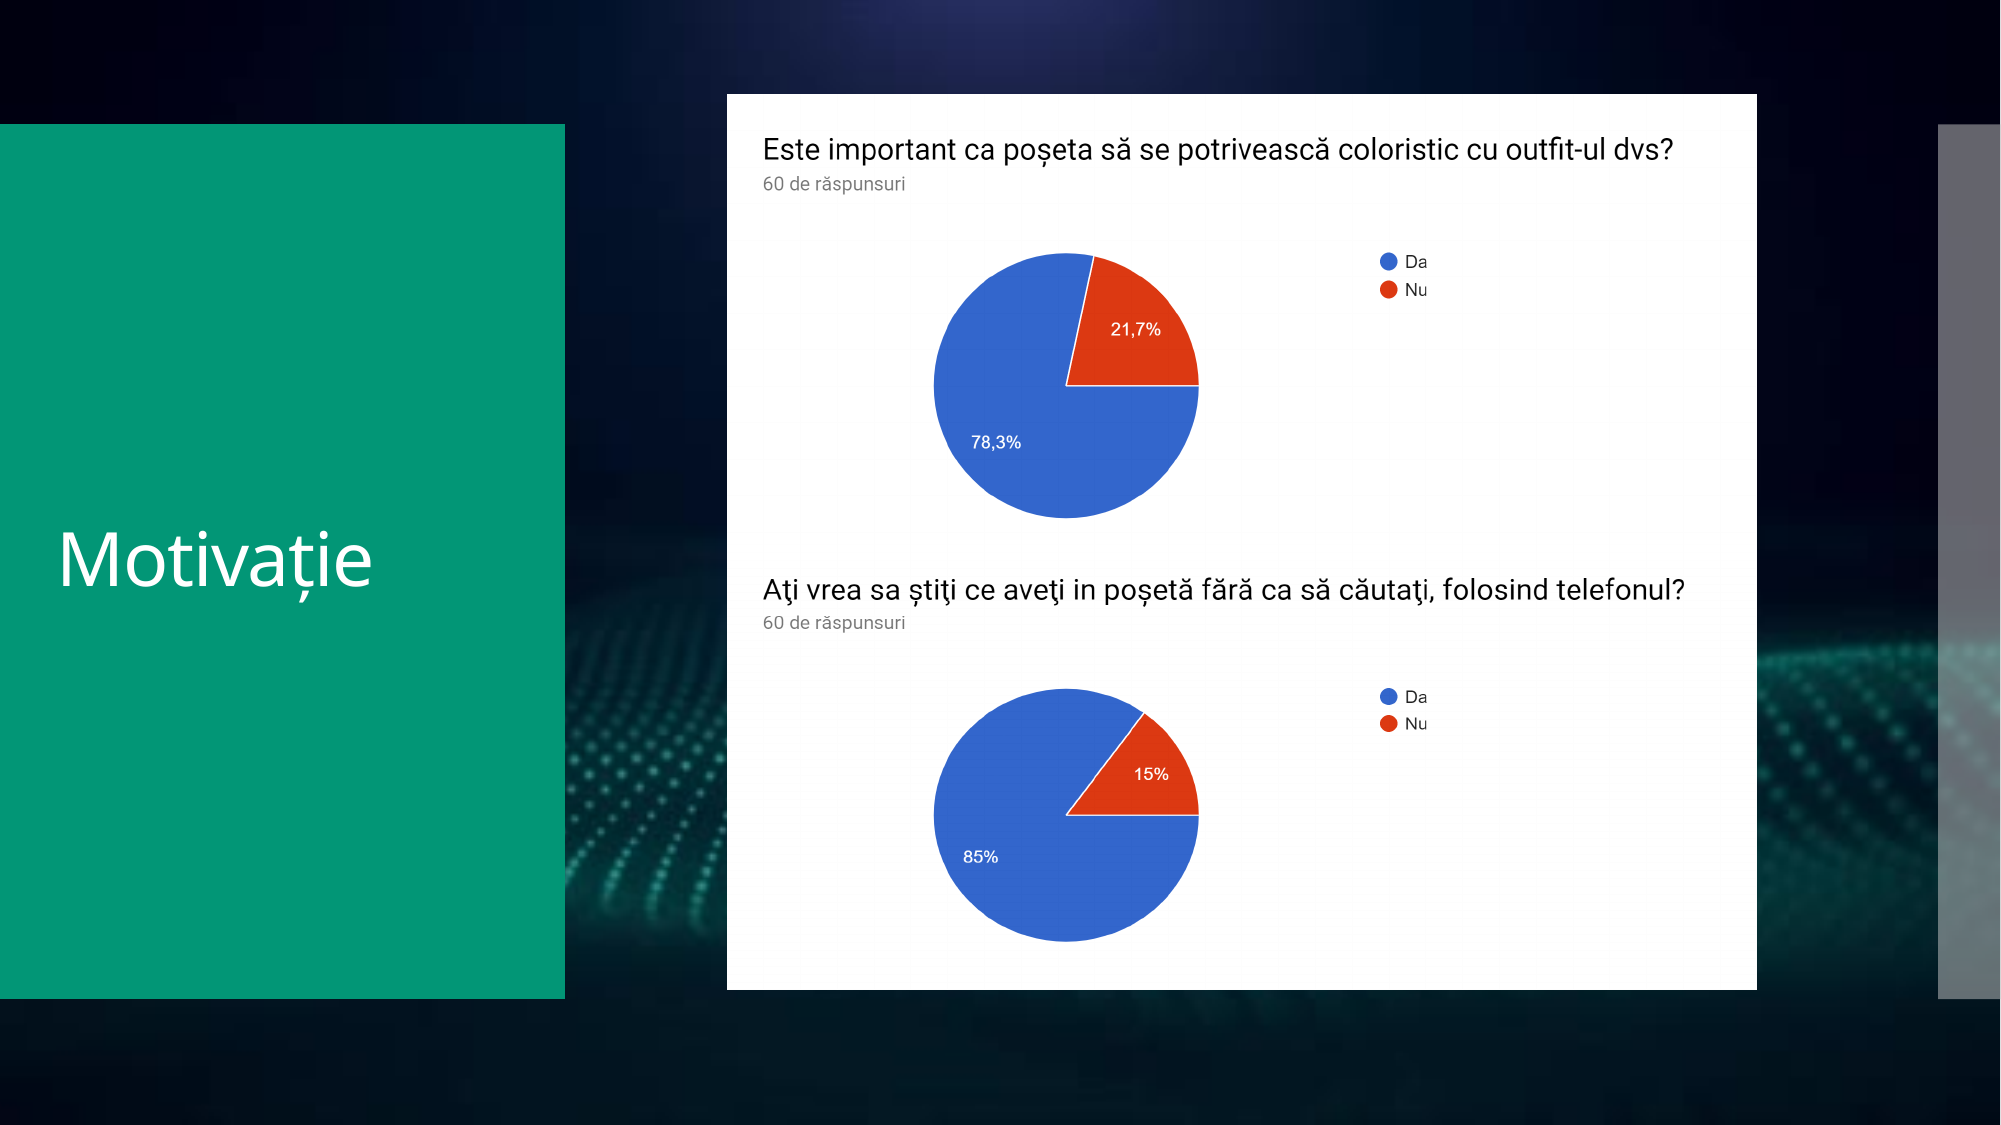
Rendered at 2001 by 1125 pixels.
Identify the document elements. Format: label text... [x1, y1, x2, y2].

title Motivaţie [41, 184, 526, 940]
picture [727, 94, 1757, 991]
